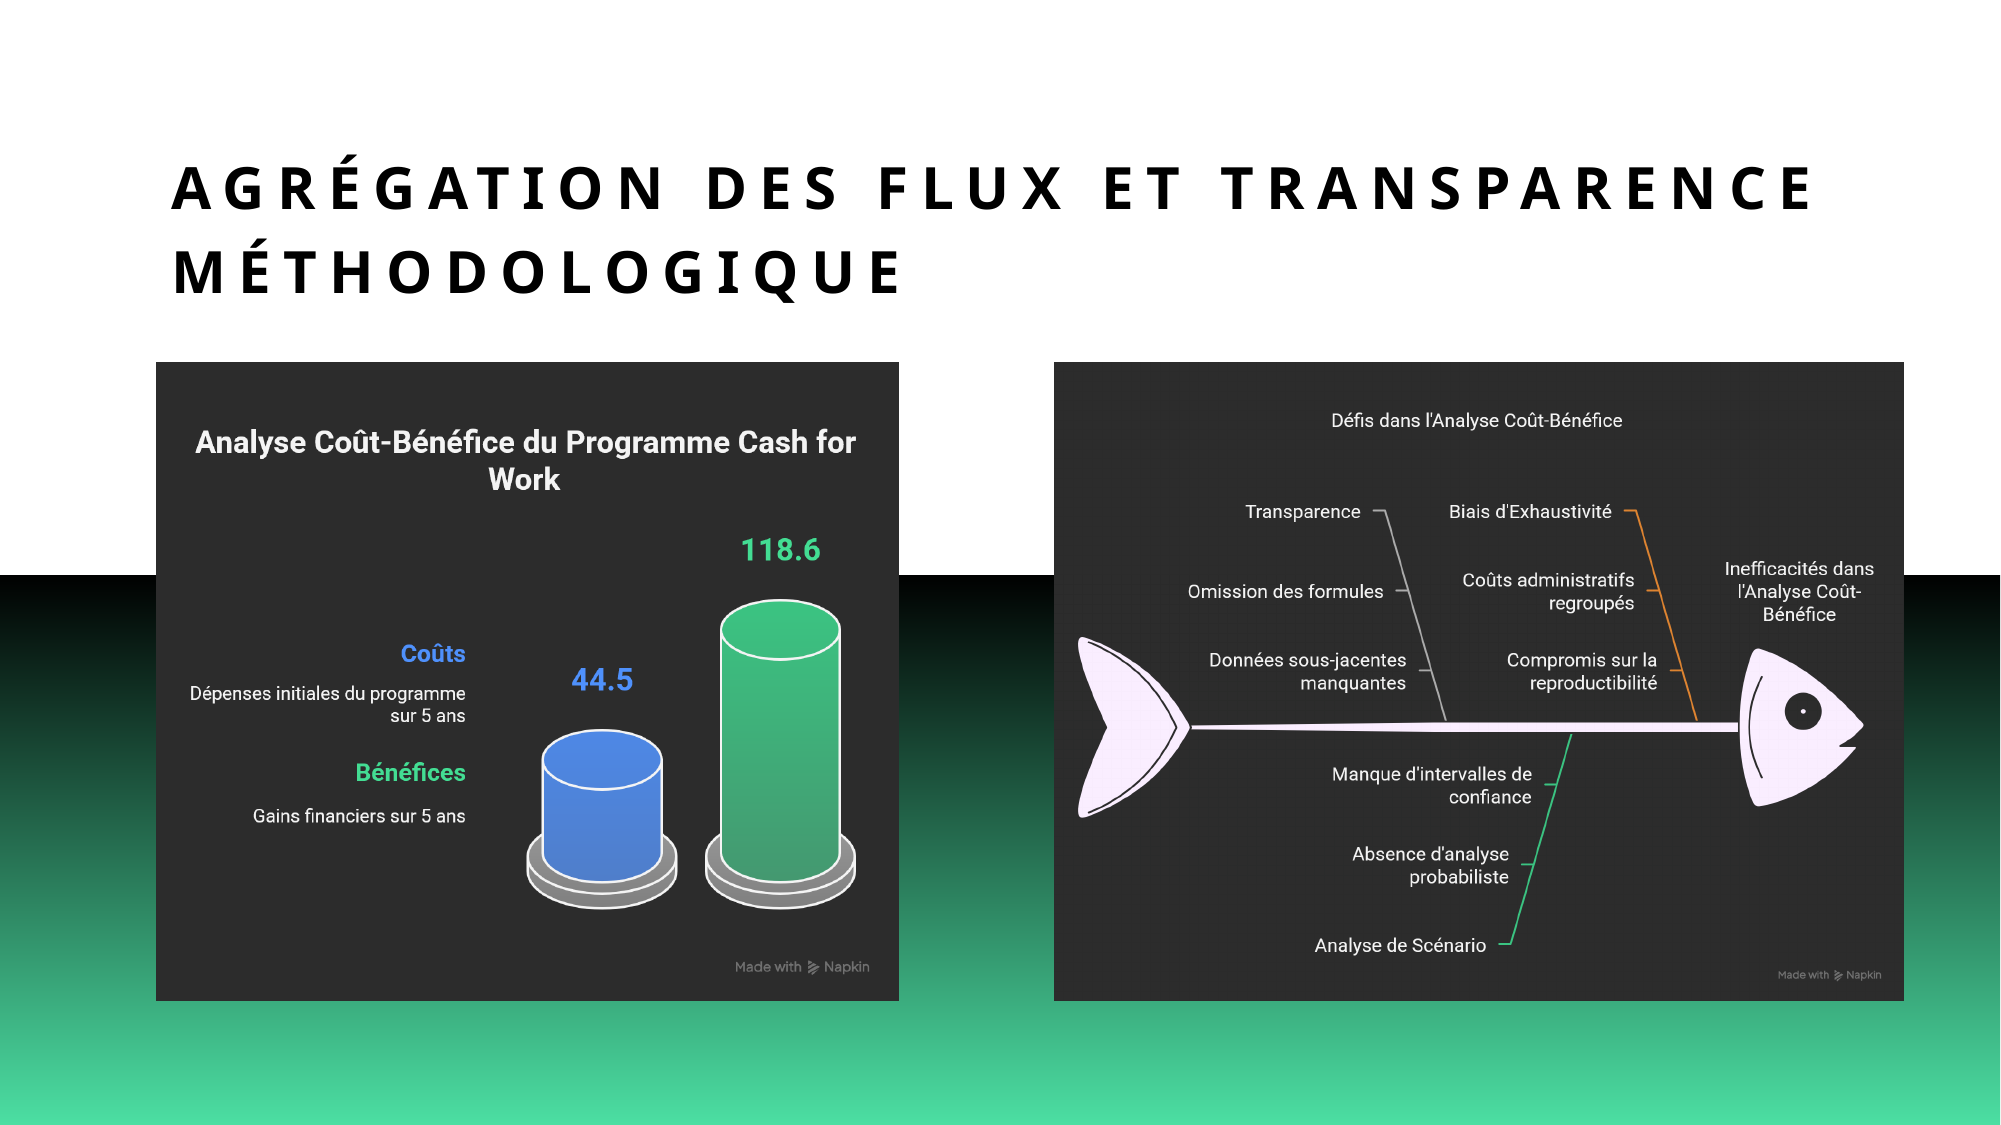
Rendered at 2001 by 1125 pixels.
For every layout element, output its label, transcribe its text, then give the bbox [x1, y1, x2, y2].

picture [1054, 362, 1904, 1001]
title Agrégation des flux et transparence méthodologique [156, 124, 1844, 313]
picture [156, 362, 899, 1001]
